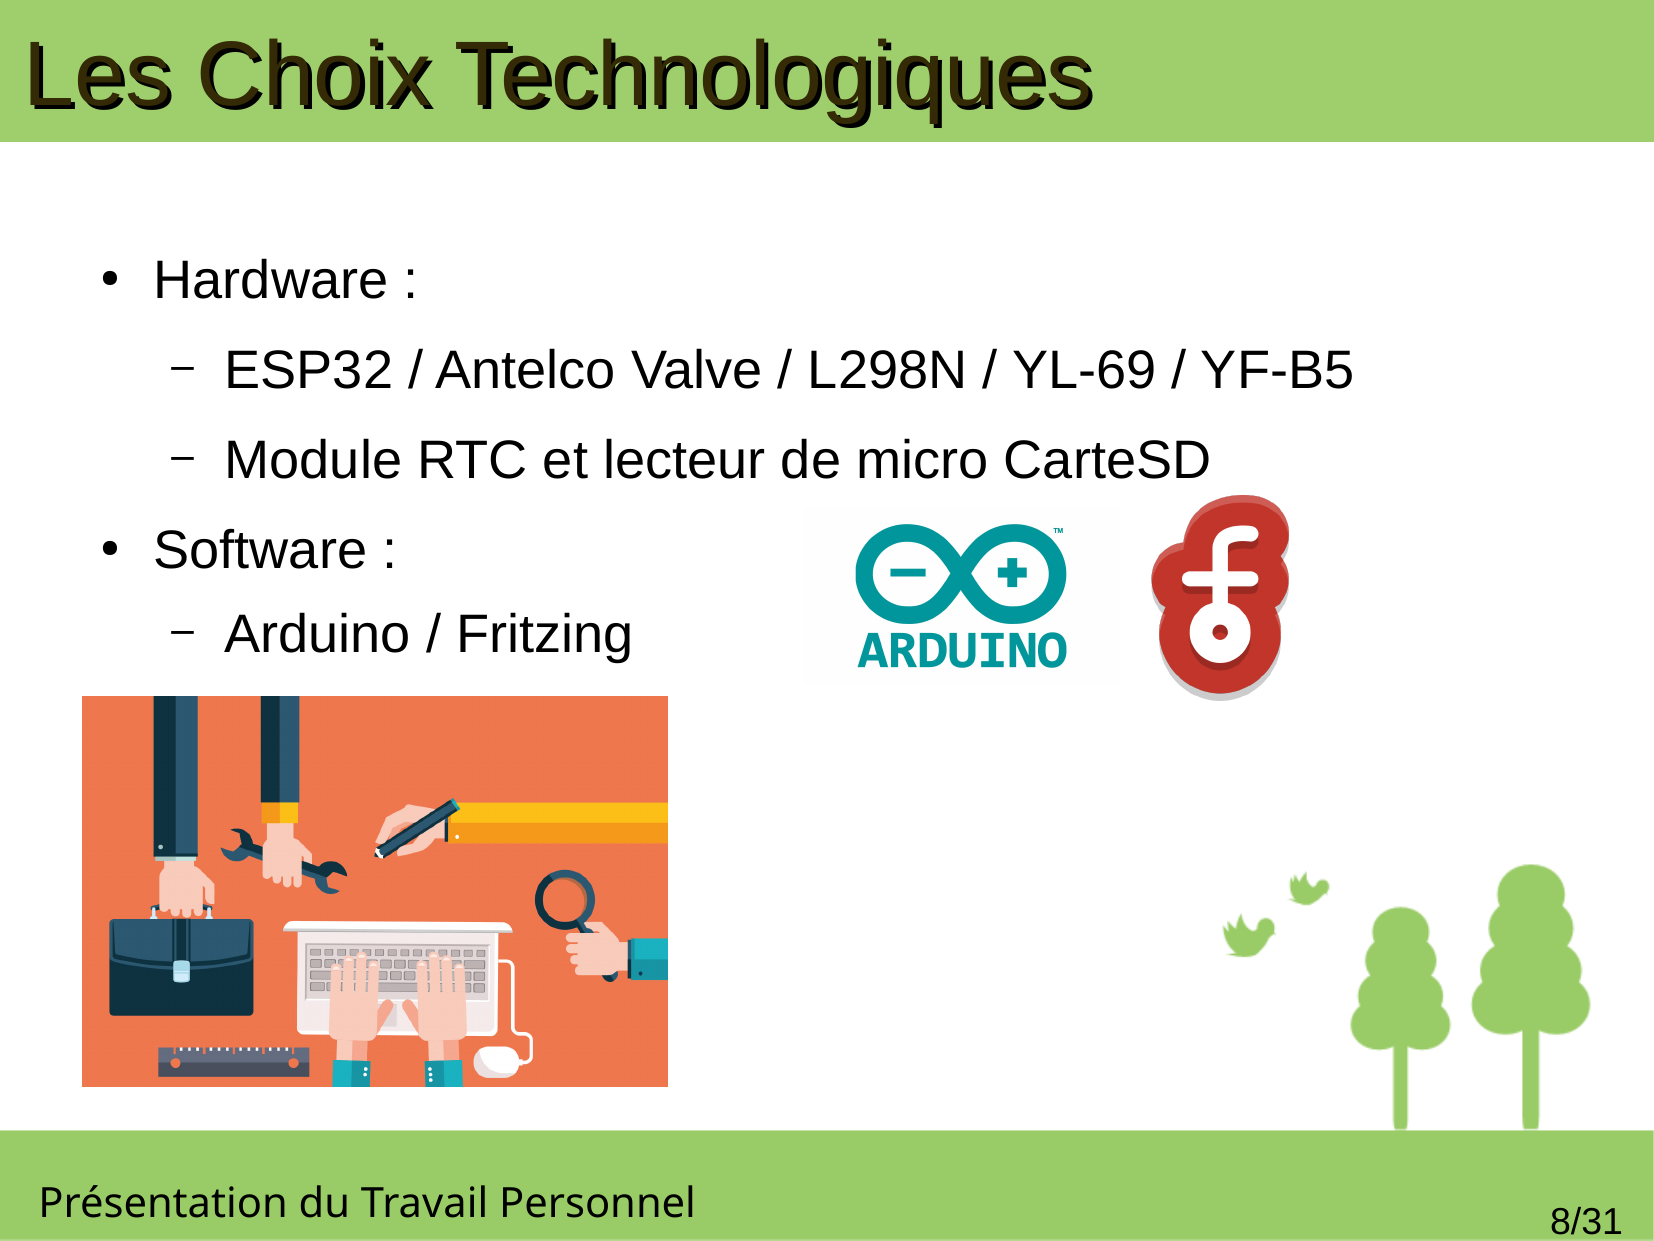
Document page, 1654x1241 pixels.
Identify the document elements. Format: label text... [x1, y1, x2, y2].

text_box [0, 0, 1654, 142]
list Hardware : ESP32 / Antelco Valve / L298N / YL-69 / YF-B5 Module RTC et lecteur de micro CarteSD Software : Arduino / Fritzing [82, 249, 1571, 969]
title Les Choix Technologiques [23, 5, 1654, 142]
text_box <numéro>/31 [1535, 1192, 1654, 1241]
picture [0, 142, 1654, 1241]
text_box Présentation du Travail Personnel [23, 1165, 1441, 1229]
